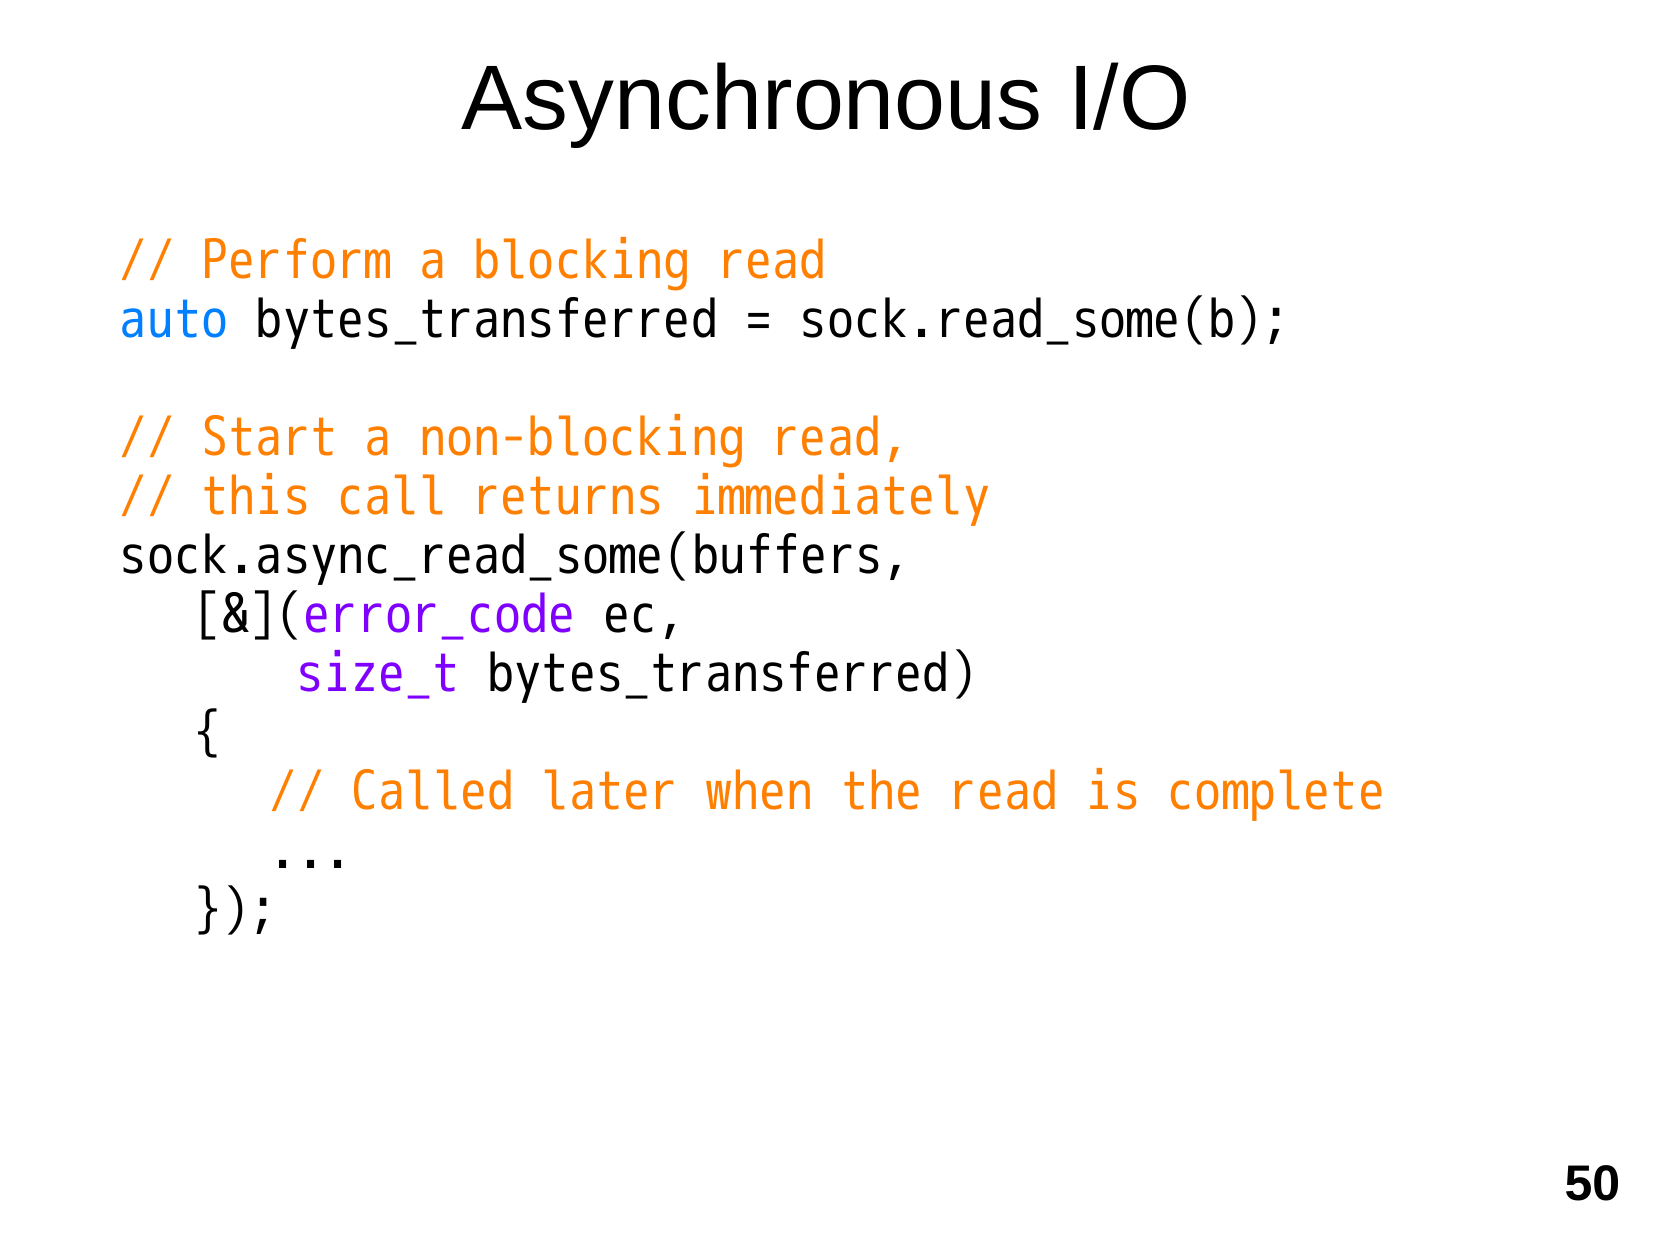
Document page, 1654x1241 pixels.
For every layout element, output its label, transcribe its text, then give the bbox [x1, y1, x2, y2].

title Asynchronous I/O [82, 15, 1571, 181]
text_box // Perform a blocking read auto bytes_transferred = sock.read_some(b); // Start a non-blocking read, // this call returns immediately sock.async_read_some(buffers, [&](error_code ec, size_t bytes_transferred) { // Called later when the read is complete ... }); [104, 225, 1575, 1087]
